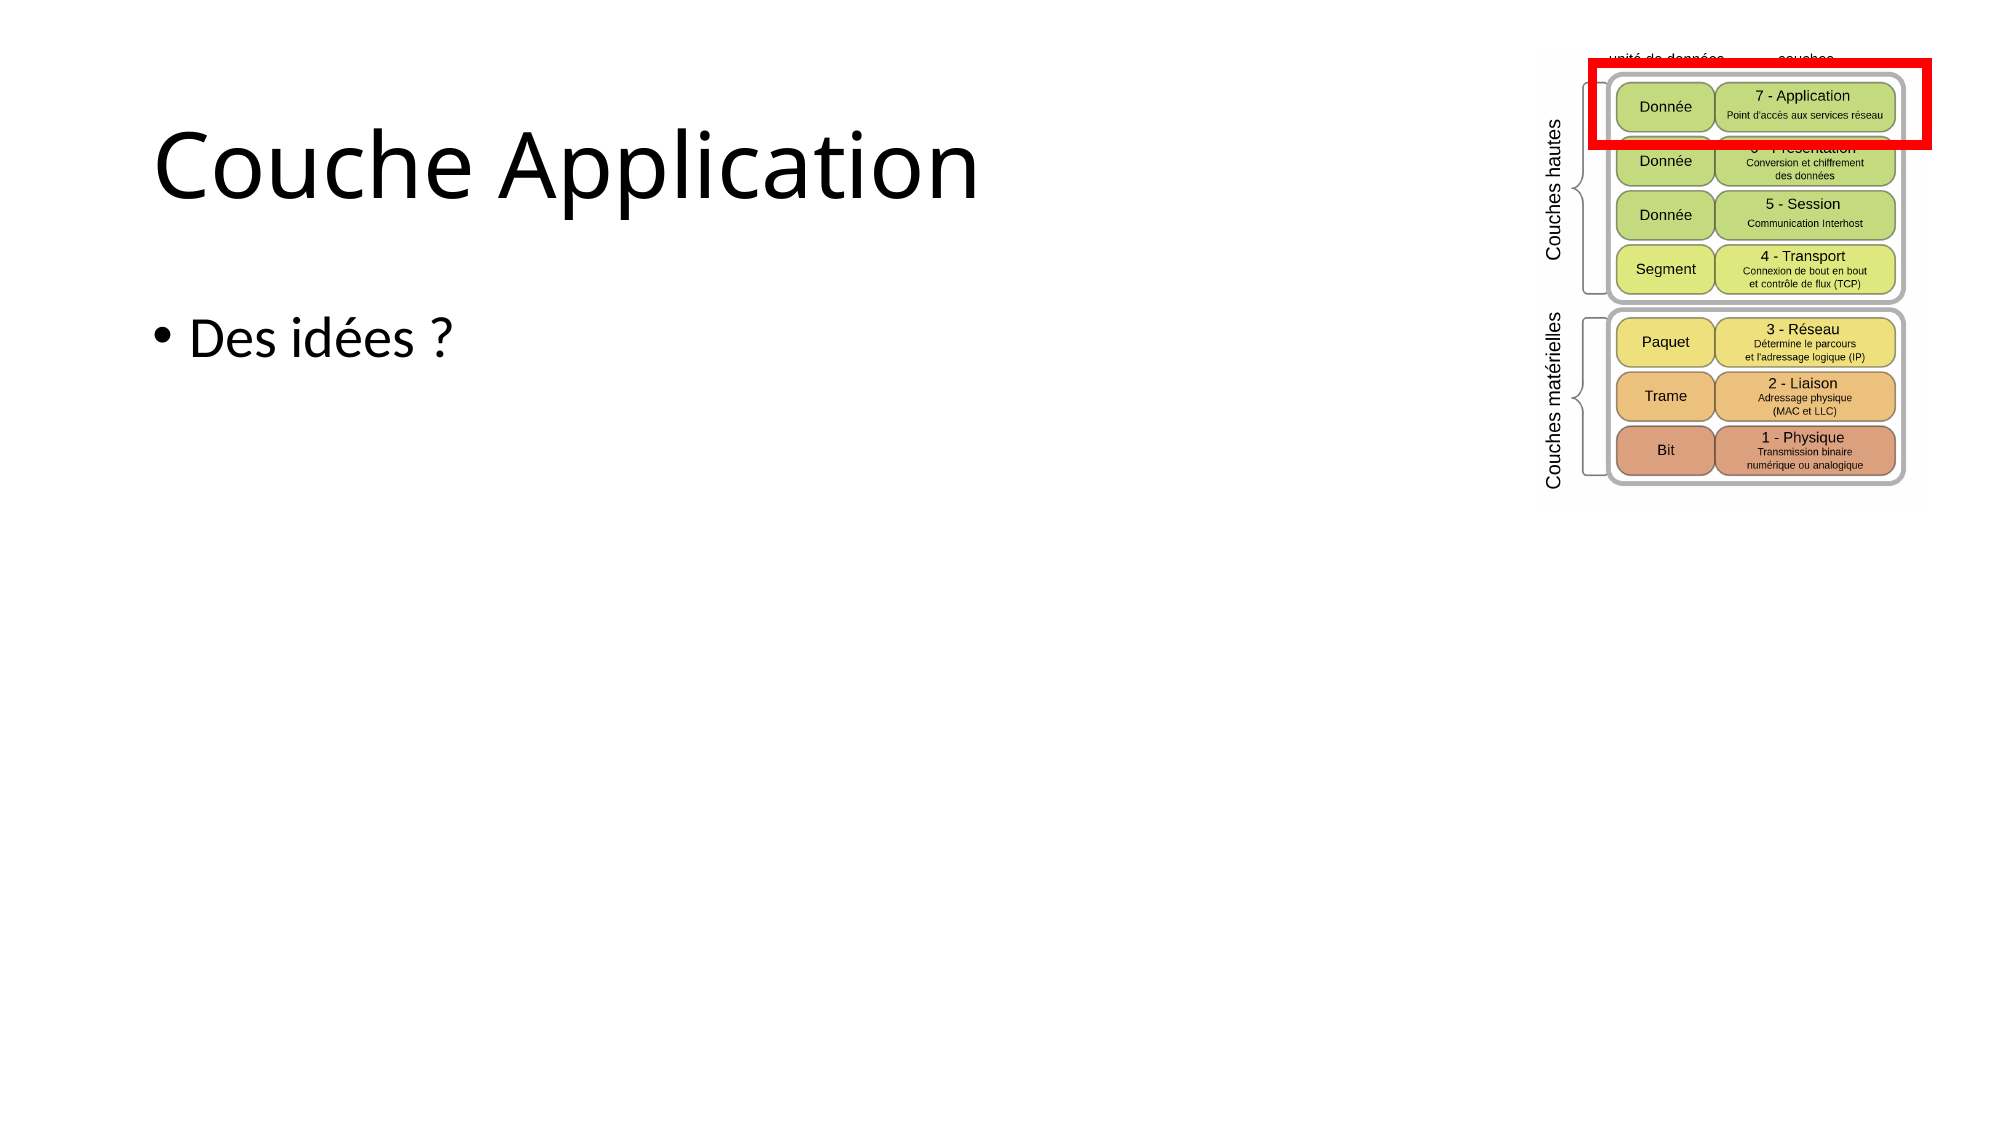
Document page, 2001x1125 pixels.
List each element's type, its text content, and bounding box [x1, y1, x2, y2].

list Des idées ? [137, 299, 1863, 1014]
picture [1597, 68, 1922, 140]
title Couche Application [137, 59, 1537, 278]
picture [1537, 48, 1927, 507]
